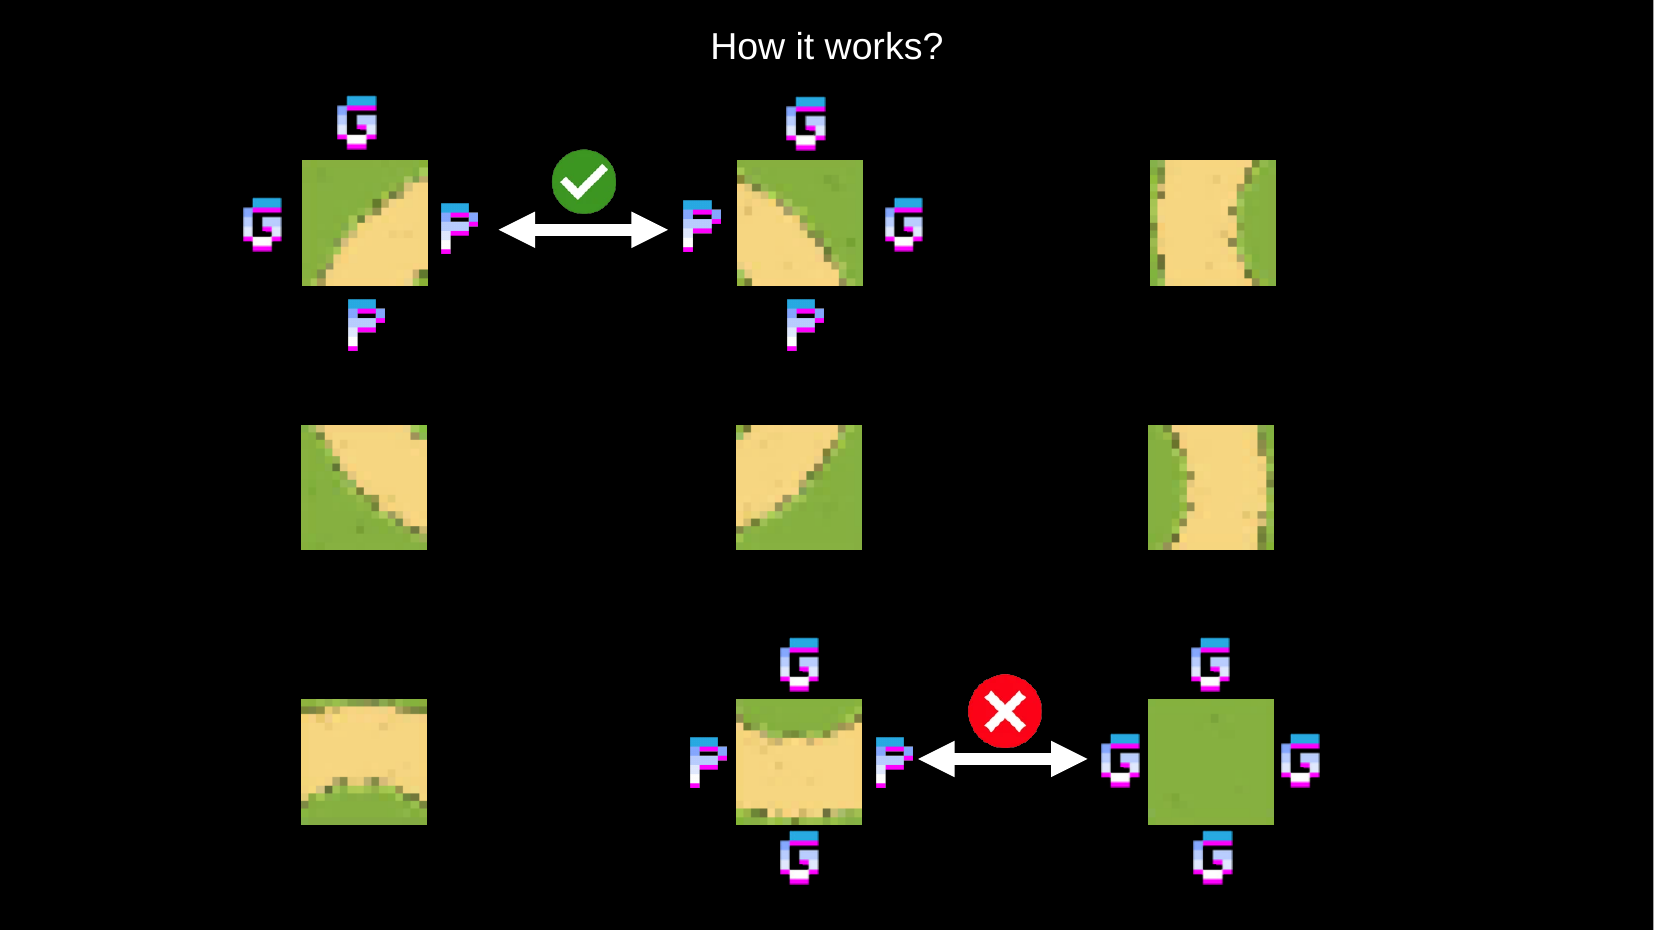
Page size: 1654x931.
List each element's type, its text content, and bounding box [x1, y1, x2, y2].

picture [1281, 733, 1320, 788]
picture [1191, 637, 1230, 692]
picture [551, 149, 616, 214]
picture [301, 425, 427, 551]
picture [348, 299, 385, 351]
picture [690, 737, 727, 788]
picture [302, 160, 428, 286]
picture [876, 737, 913, 788]
picture [737, 160, 863, 286]
picture [1193, 830, 1233, 885]
picture [736, 699, 862, 826]
picture [1101, 733, 1140, 788]
text_box How it works? [0, 18, 1654, 76]
picture [243, 197, 282, 252]
picture [968, 674, 1042, 748]
picture [885, 197, 923, 252]
picture [780, 830, 819, 885]
picture [301, 699, 427, 826]
picture [787, 299, 824, 351]
picture [780, 637, 819, 692]
picture [441, 203, 478, 255]
picture [1148, 425, 1274, 551]
picture [1148, 699, 1274, 826]
picture [1150, 160, 1276, 286]
picture [786, 96, 826, 151]
picture [337, 95, 377, 150]
picture [736, 425, 862, 551]
picture [683, 200, 721, 252]
